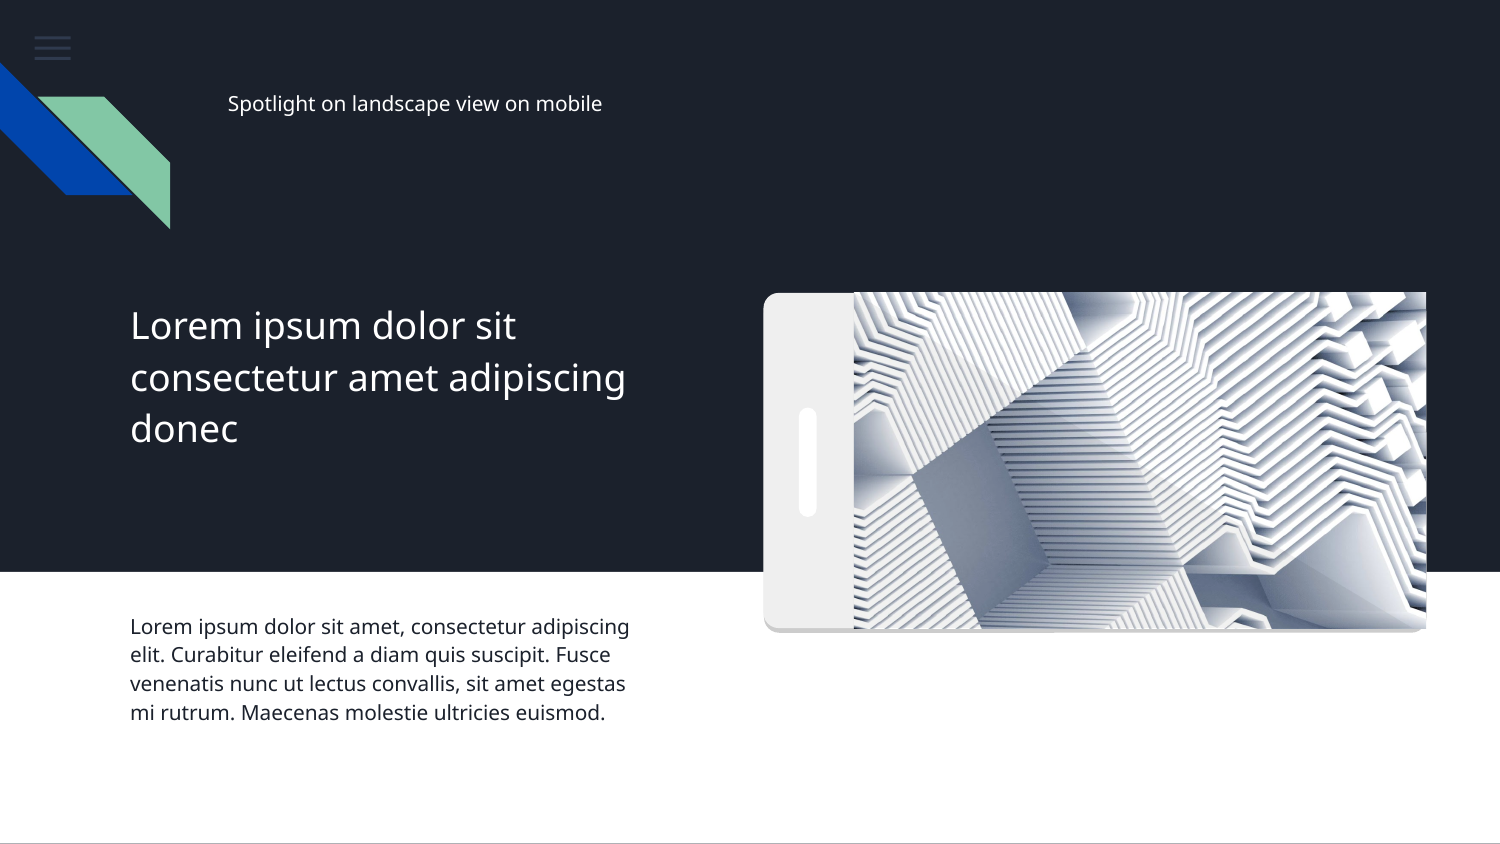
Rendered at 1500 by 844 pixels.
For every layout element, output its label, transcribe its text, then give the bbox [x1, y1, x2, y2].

list Lorem ipsum dolor sit amet, consectetur adipiscing elit. Curabitur eleifend a diam quis suscipit. Fusce venenatis nunc ut lectus convallis, sit amet egestas mi rutrum. Maecenas molestie ultricies euismod. [115, 594, 663, 721]
text_box [763, 292, 1422, 633]
title Spotlight on landscape view on mobile [212, 75, 706, 160]
title Lorem ipsum dolor sit consectetur amet adipiscing donec [115, 280, 663, 522]
picture [853, 292, 1427, 629]
